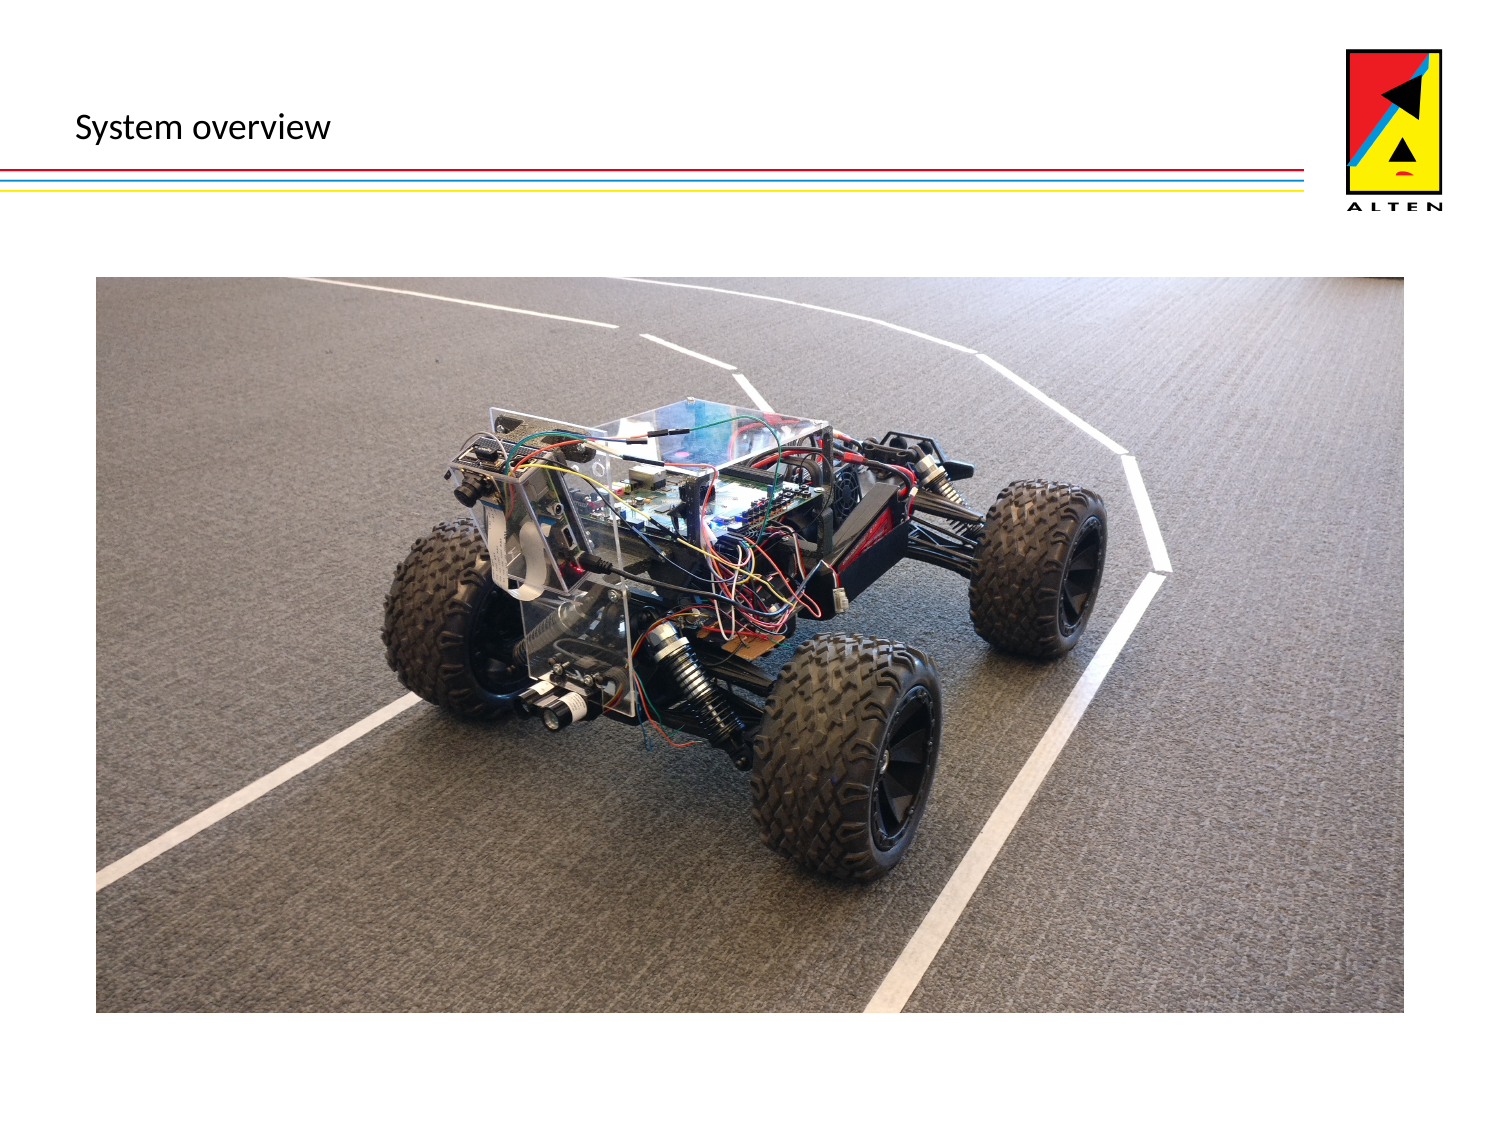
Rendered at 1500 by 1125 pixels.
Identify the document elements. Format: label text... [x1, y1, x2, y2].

text_box System overview [74, 31, 1306, 219]
picture [96, 277, 1404, 1013]
picture [0, 182, 74, 192]
picture [0, 169, 74, 179]
